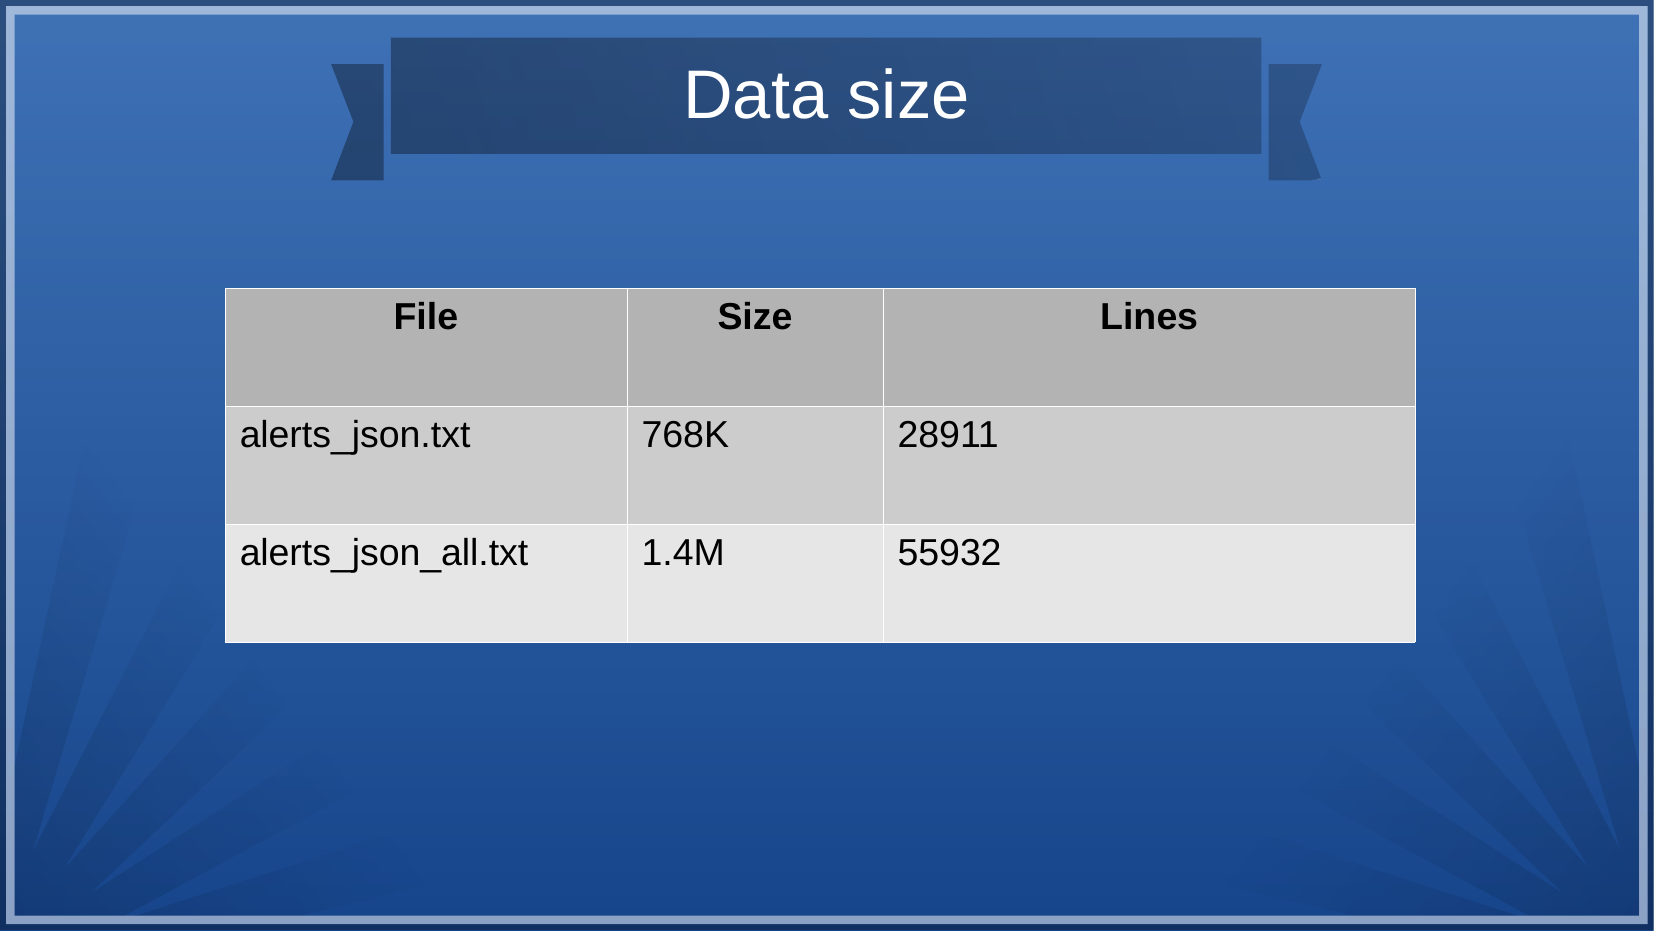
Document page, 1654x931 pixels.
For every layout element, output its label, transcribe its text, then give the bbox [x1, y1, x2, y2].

table_header File [226, 289, 627, 406]
title Data size [389, 35, 1264, 154]
table_header Lines [884, 289, 1415, 406]
table_cell 55932 [884, 525, 1415, 642]
table_cell alerts_json.txt [226, 407, 627, 524]
table_cell 28911 [884, 407, 1415, 524]
table_cell 1.4M [628, 525, 883, 642]
table_cell alerts_json_all.txt [226, 525, 627, 642]
table_header Size [628, 289, 883, 406]
table_cell 768K [628, 407, 883, 524]
